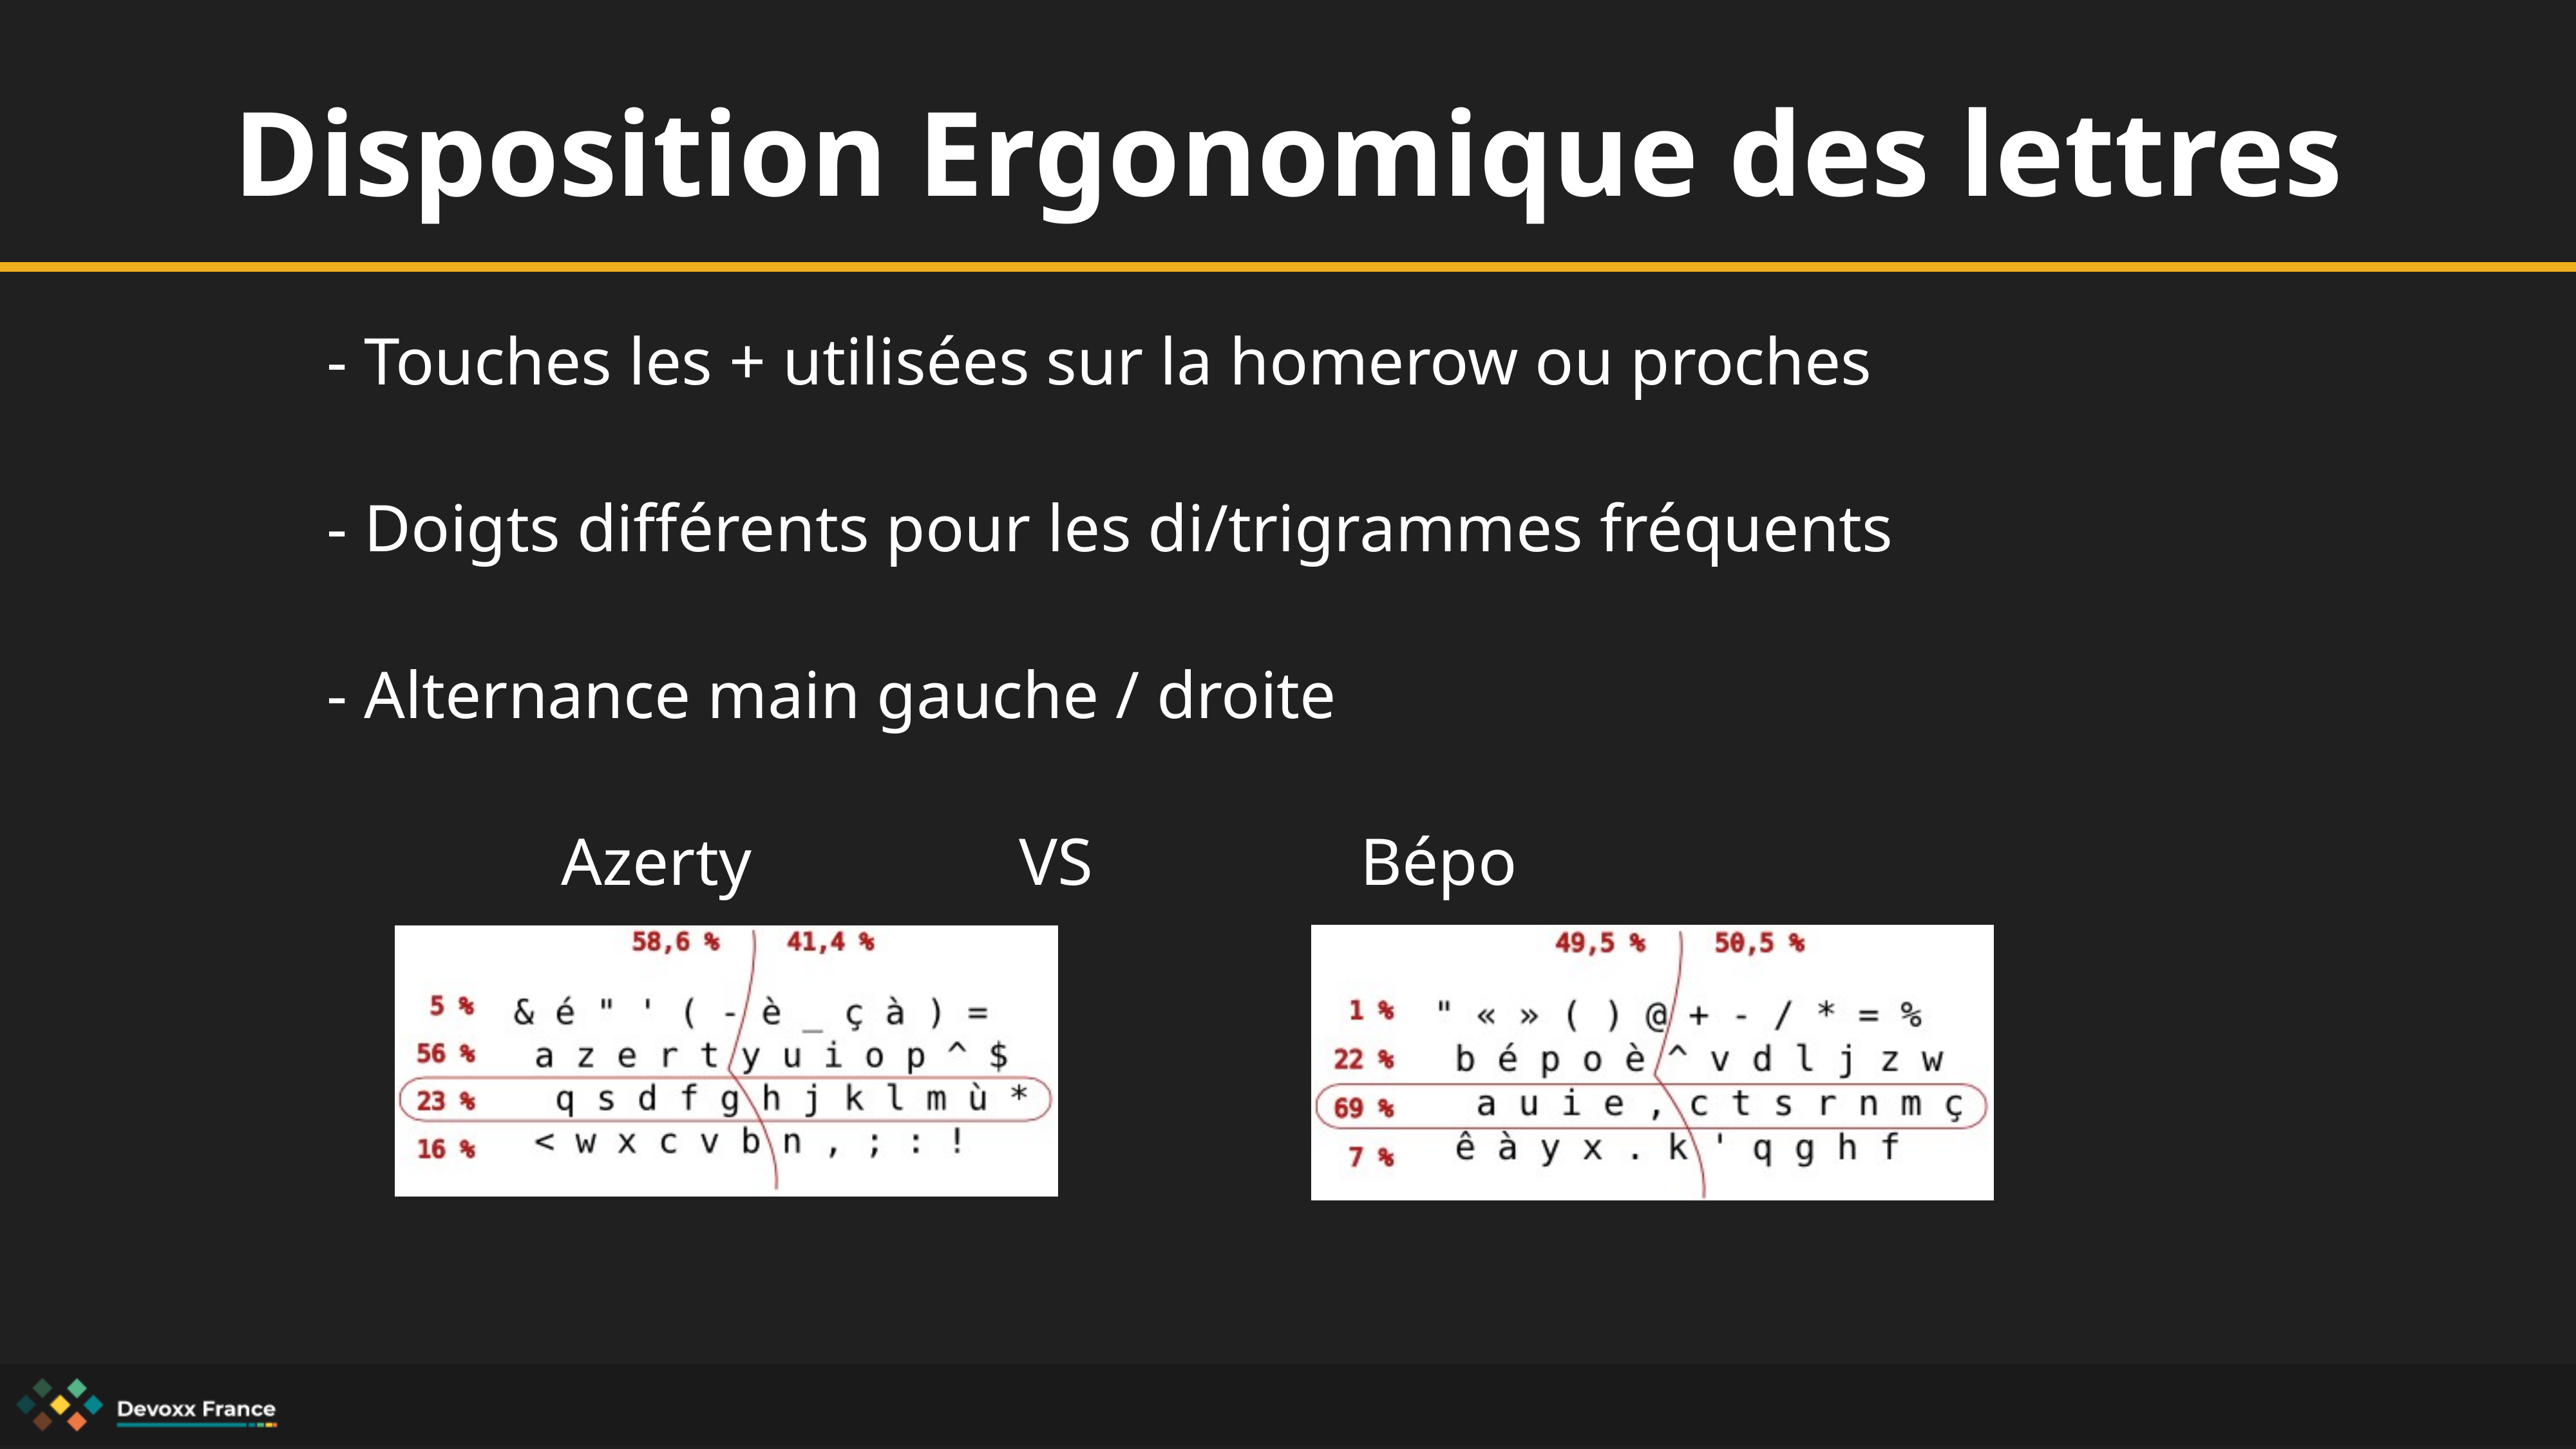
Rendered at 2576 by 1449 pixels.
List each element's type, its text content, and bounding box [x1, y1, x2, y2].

picture [1311, 925, 1994, 1200]
picture [0, 1364, 2576, 1445]
picture [395, 925, 1058, 1197]
text_box - Touches les + utilisées sur la homerow ou proches - Doigts différents pour les di/trigrammes fréquents - Alternance main gauche / droite Azerty VS Bépo [317, 310, 2307, 1326]
text_box Disposition Ergonomique des lettres [0, 14, 2576, 287]
